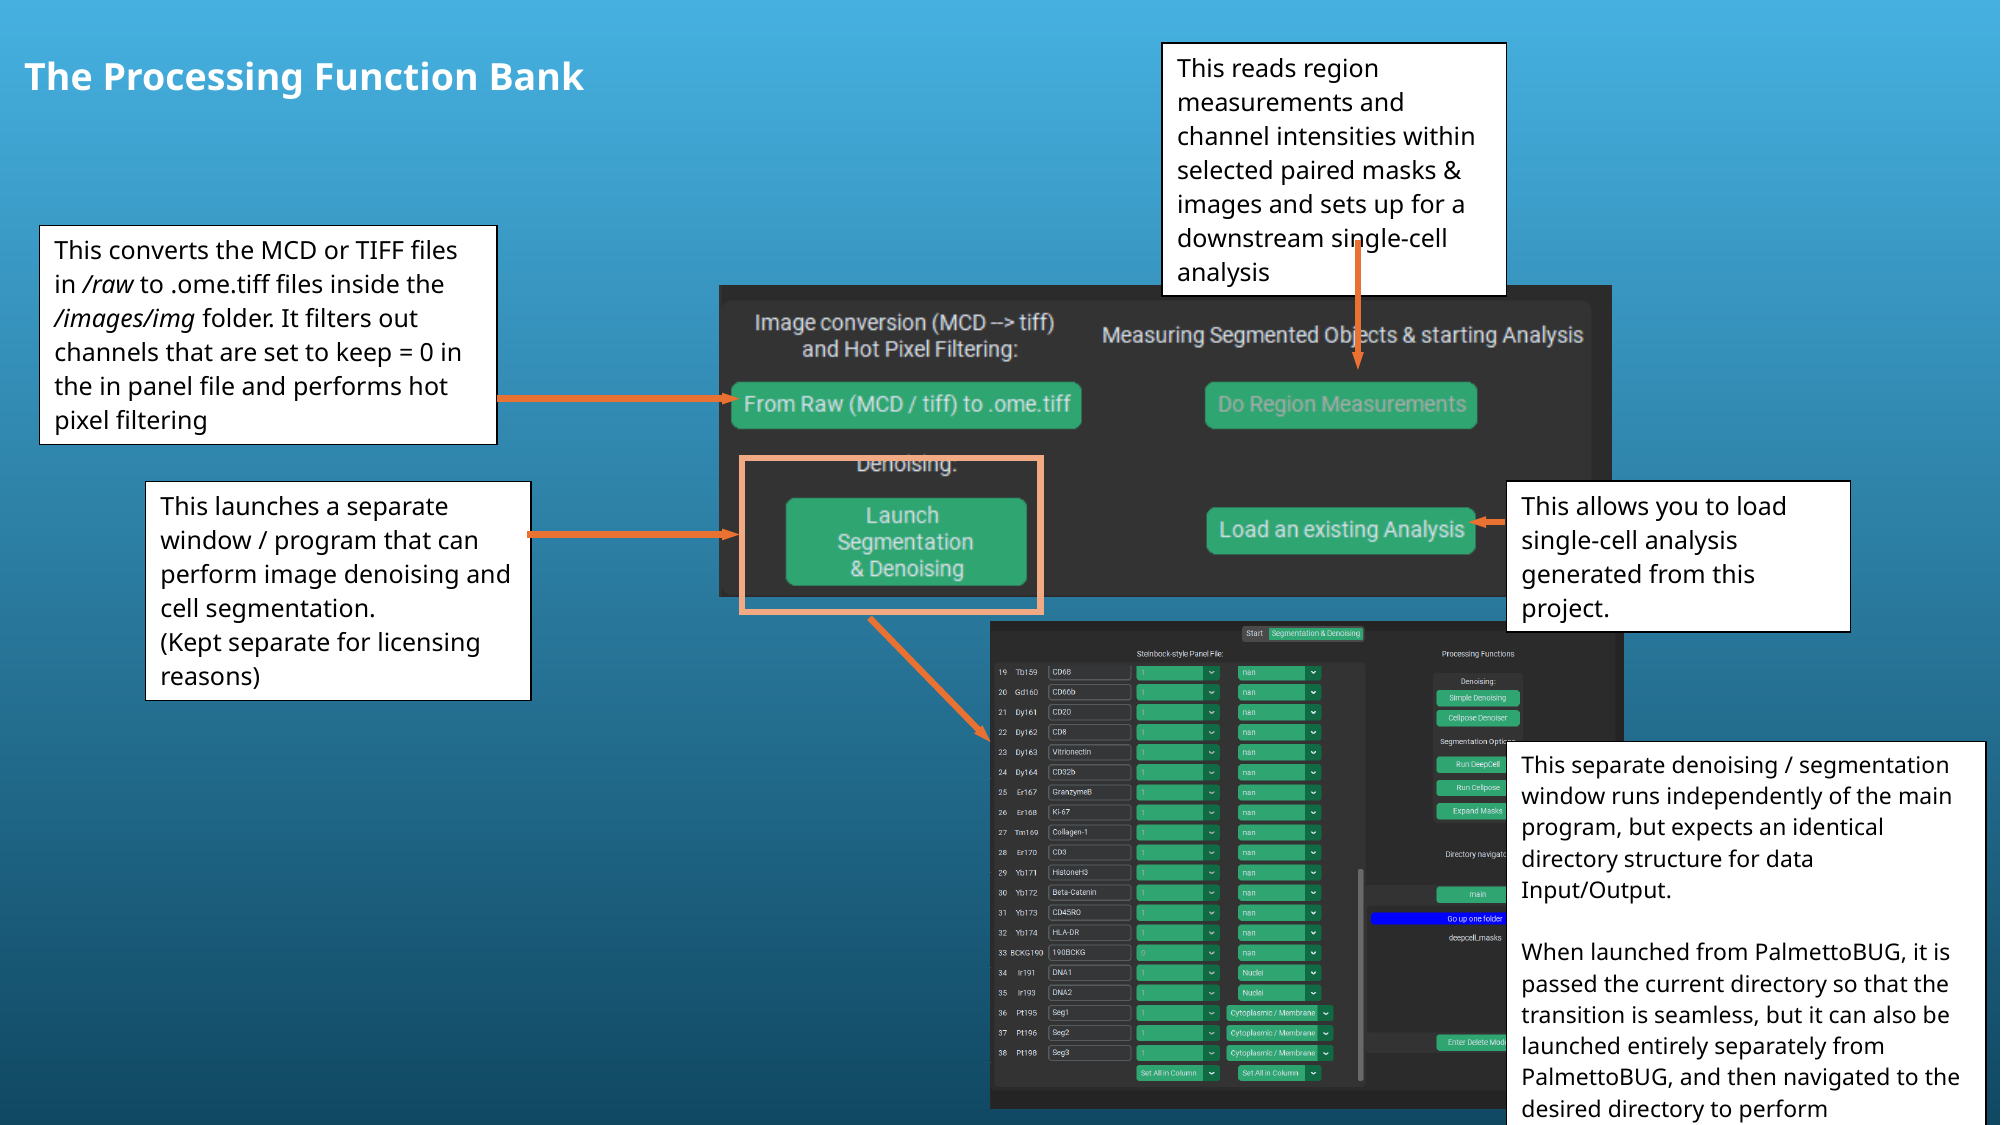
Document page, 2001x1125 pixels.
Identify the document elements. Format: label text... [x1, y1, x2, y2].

text_box This allows you to load single-cell analysis generated from this project. [1506, 481, 1851, 589]
picture [745, 461, 1037, 597]
picture [719, 285, 1612, 597]
picture [990, 621, 1624, 1109]
text_box This converts the MCD or TIFF files in /raw to .ome.tiff files inside the /images/img folder. It filters out channels that are set to keep = 0 in the in panel file and performs hot pixel filtering [39, 225, 497, 423]
text_box This launches a separate window / program that can perform image denoising and cell segmentation. (Kept separate for licensing reasons) [145, 481, 532, 679]
text_box This separate denoising / segmentation window runs independently of the main program, but expects an identical directory structure for data Input/Output. When launched from PalmettoBUG, it is passed the current directory so that the transition is seamless, but it can also be launched entirely separately from PalmettoBUG, and then navigated to the desired directory to perform denosing/segmentation. [1506, 741, 1986, 1096]
text_box This reads region measurements and channel intensities within selected paired masks & images and sets up for a downstream single-cell analysis [1162, 42, 1507, 244]
text_box The Processing Function Bank [9, 42, 666, 104]
picture [719, 536, 739, 597]
